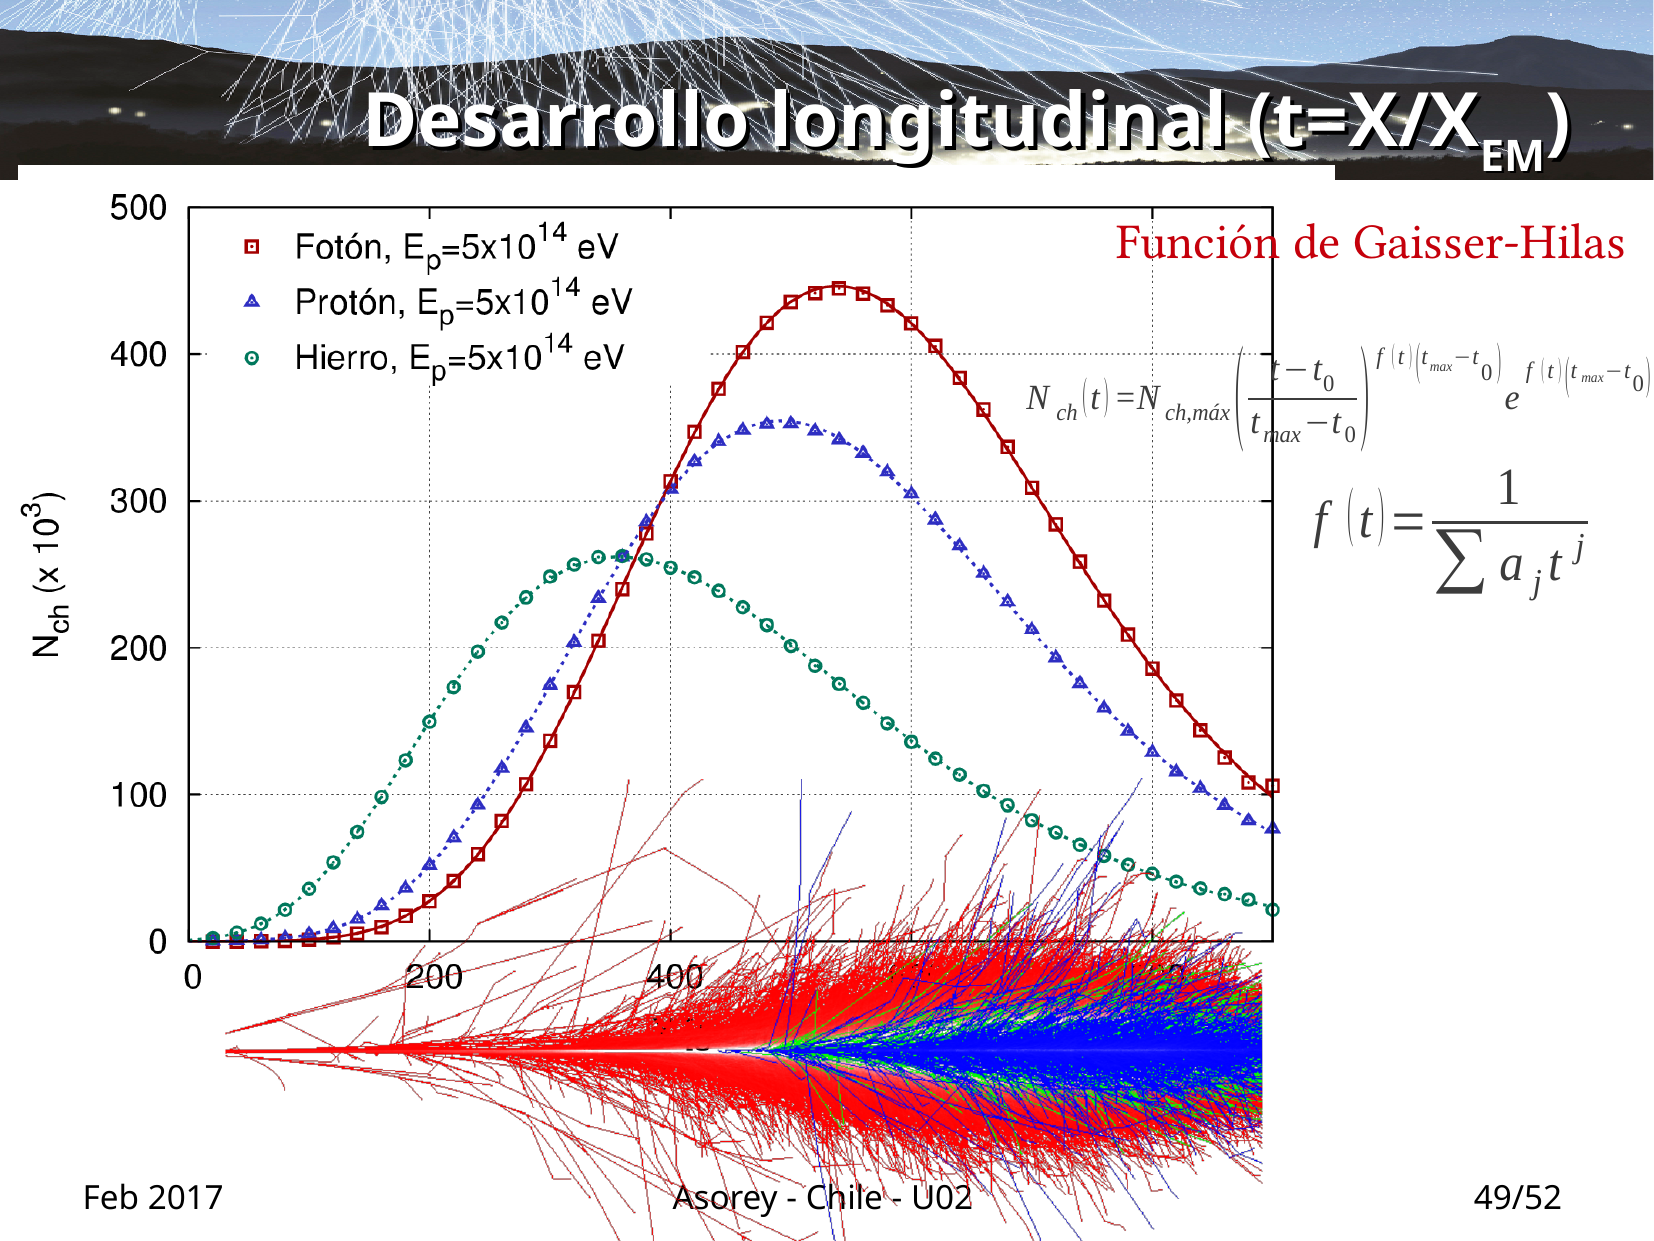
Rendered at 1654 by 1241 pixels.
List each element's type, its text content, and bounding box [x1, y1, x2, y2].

chart [1015, 342, 1654, 454]
chart [1291, 458, 1607, 603]
title Desarrollo longitudinal (t=X/XEM) [82, 49, 1571, 201]
picture [0, 0, 1654, 1241]
text_box Función de Gaisser-Hilas [1098, 200, 1654, 301]
